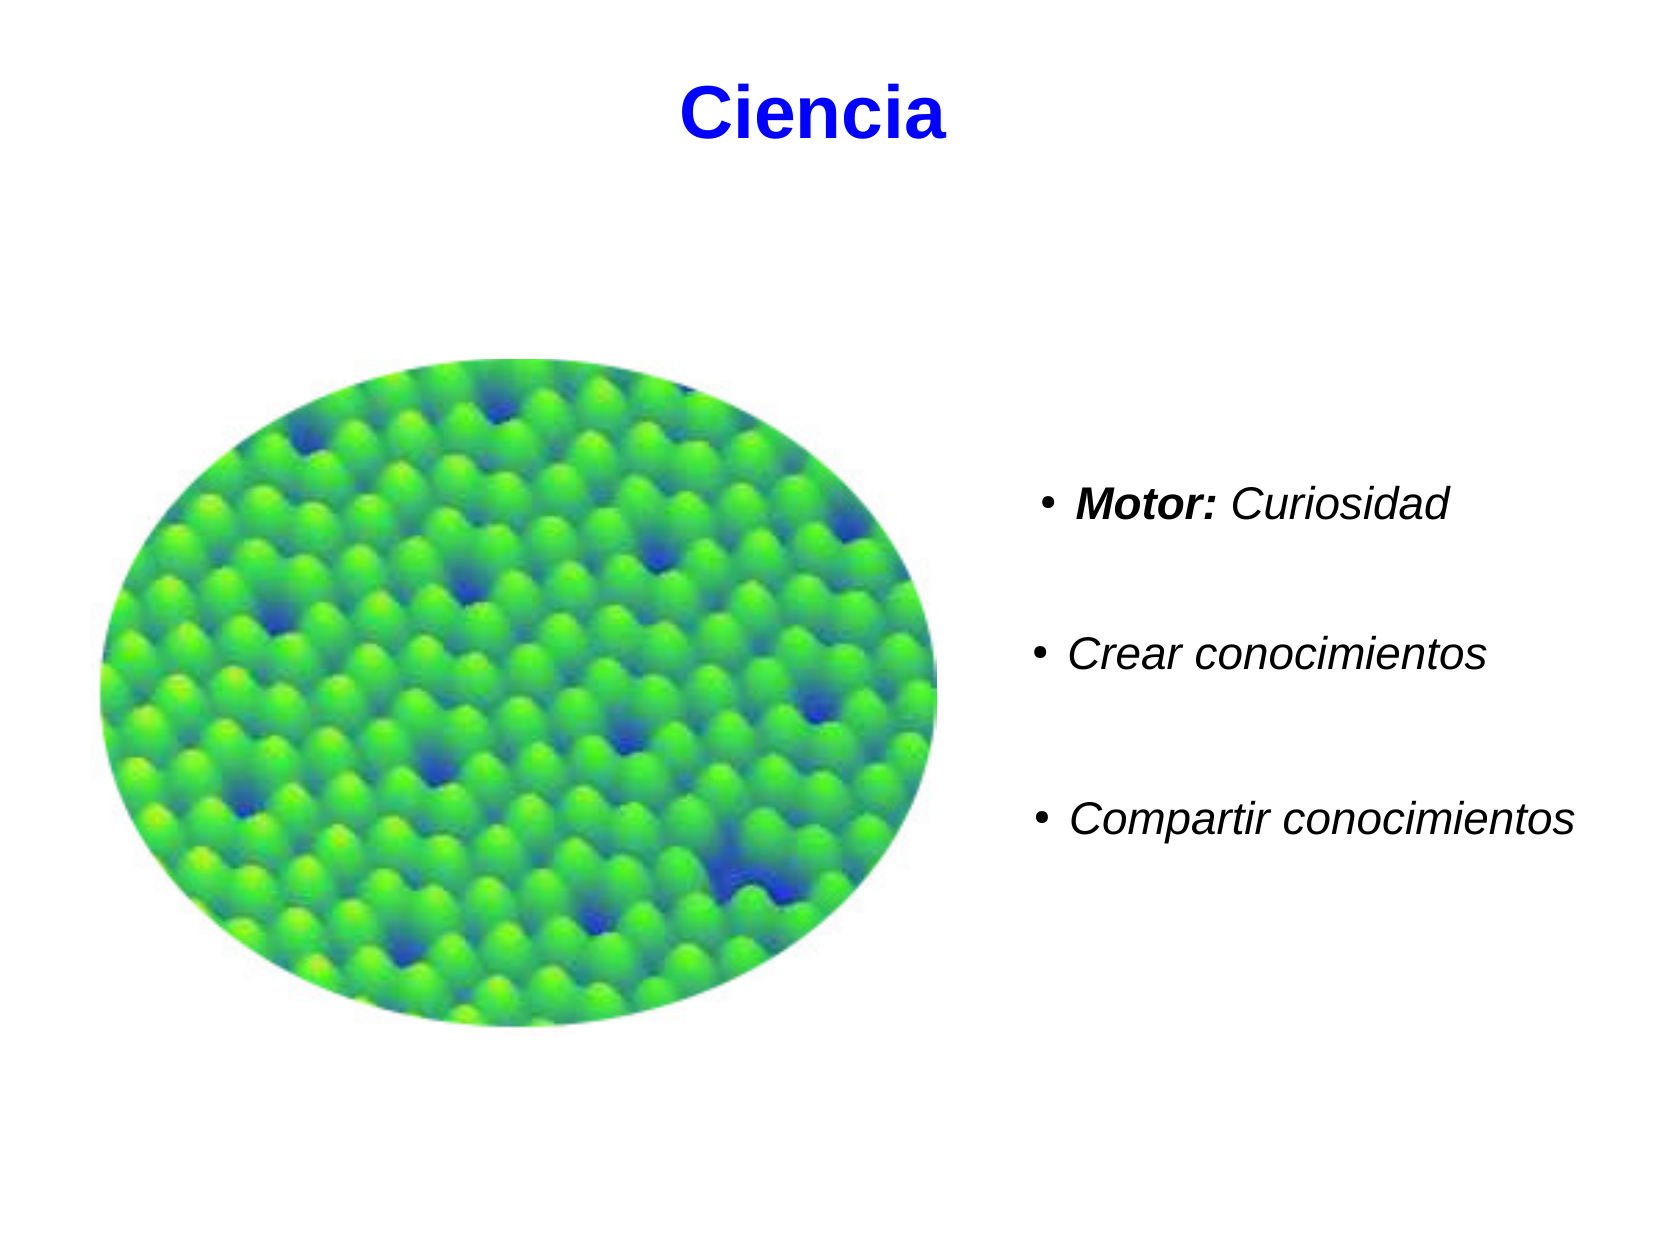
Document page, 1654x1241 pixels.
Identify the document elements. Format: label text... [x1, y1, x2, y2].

text_box Motor: Curiosidad [1005, 452, 1486, 556]
text_box Crear conocimientos [1020, 602, 1501, 706]
text_box Ciencia [64, 60, 1561, 166]
picture [90, 359, 937, 1036]
text_box Compartir conocimientos [1005, 767, 1606, 871]
